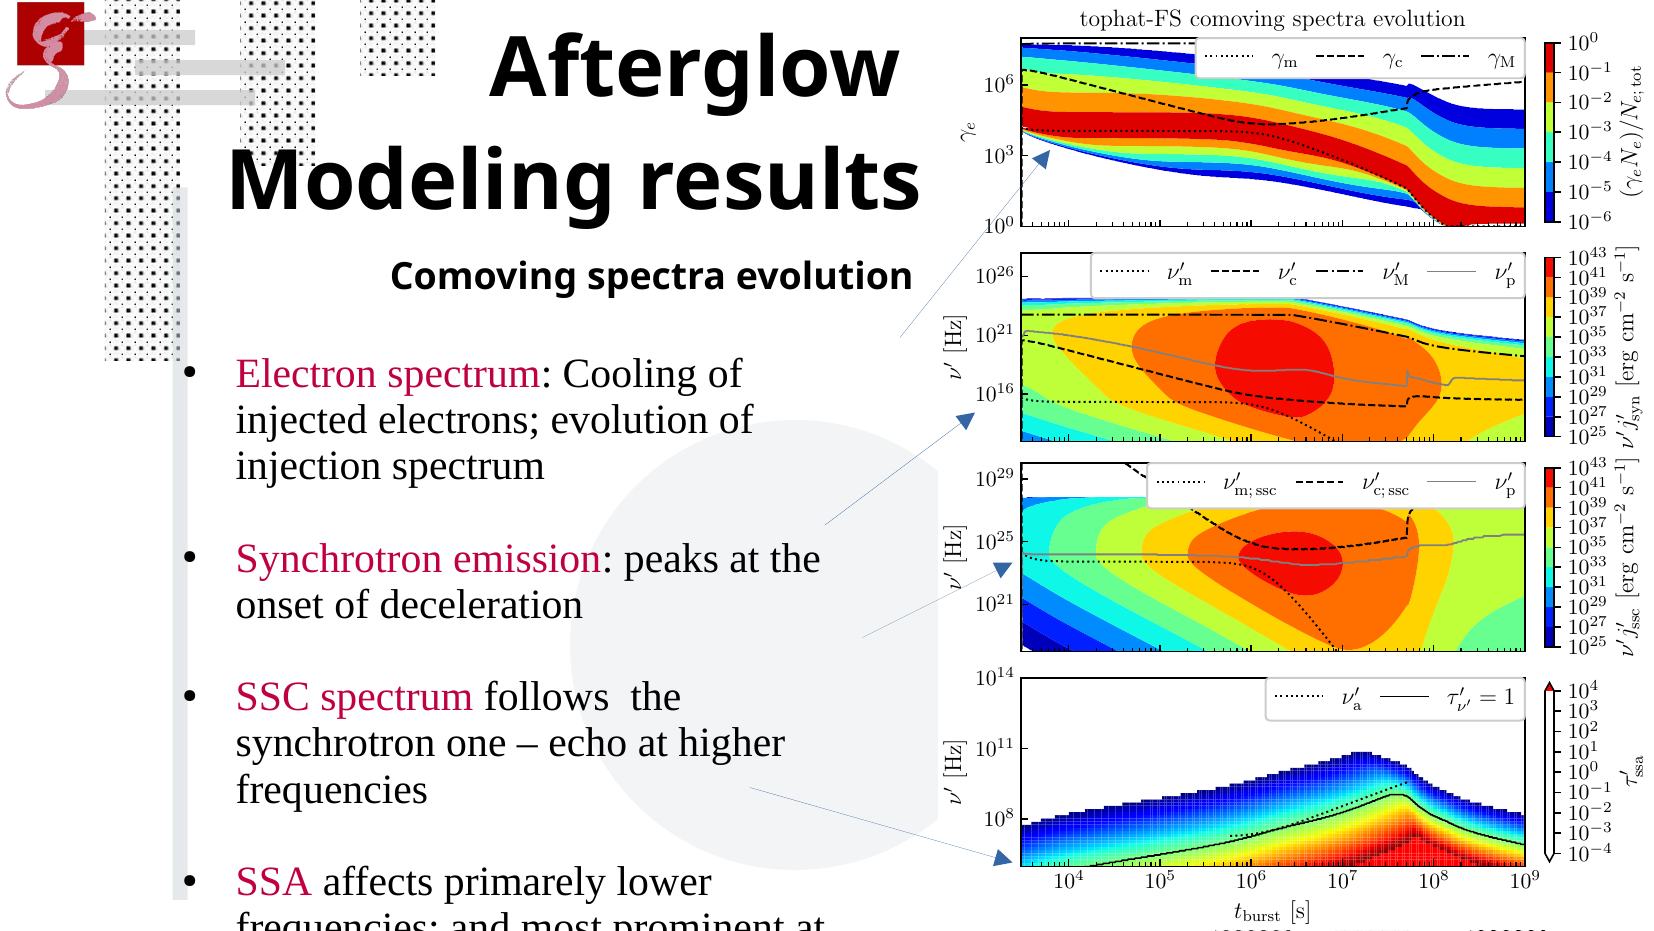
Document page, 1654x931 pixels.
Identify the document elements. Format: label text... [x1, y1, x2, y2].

text_box Electron spectrum: Cooling of injected electrons; evolution of injection spectrum Synchrotron emission: peaks at the onset of deceleration SSC spectrum follows the synchrotron one – echo at higher frequencies SSA affects primarely lower frequencies; and most prominent at late deceleration stages. [150, 342, 901, 901]
text_box Afterglow Modeling results [37, 0, 938, 356]
picture [937, 3, 1651, 931]
text_box Comoving spectra evolution [375, 241, 937, 359]
picture [0, 0, 100, 113]
text_box [172, 187, 188, 342]
picture [104, 356, 150, 361]
